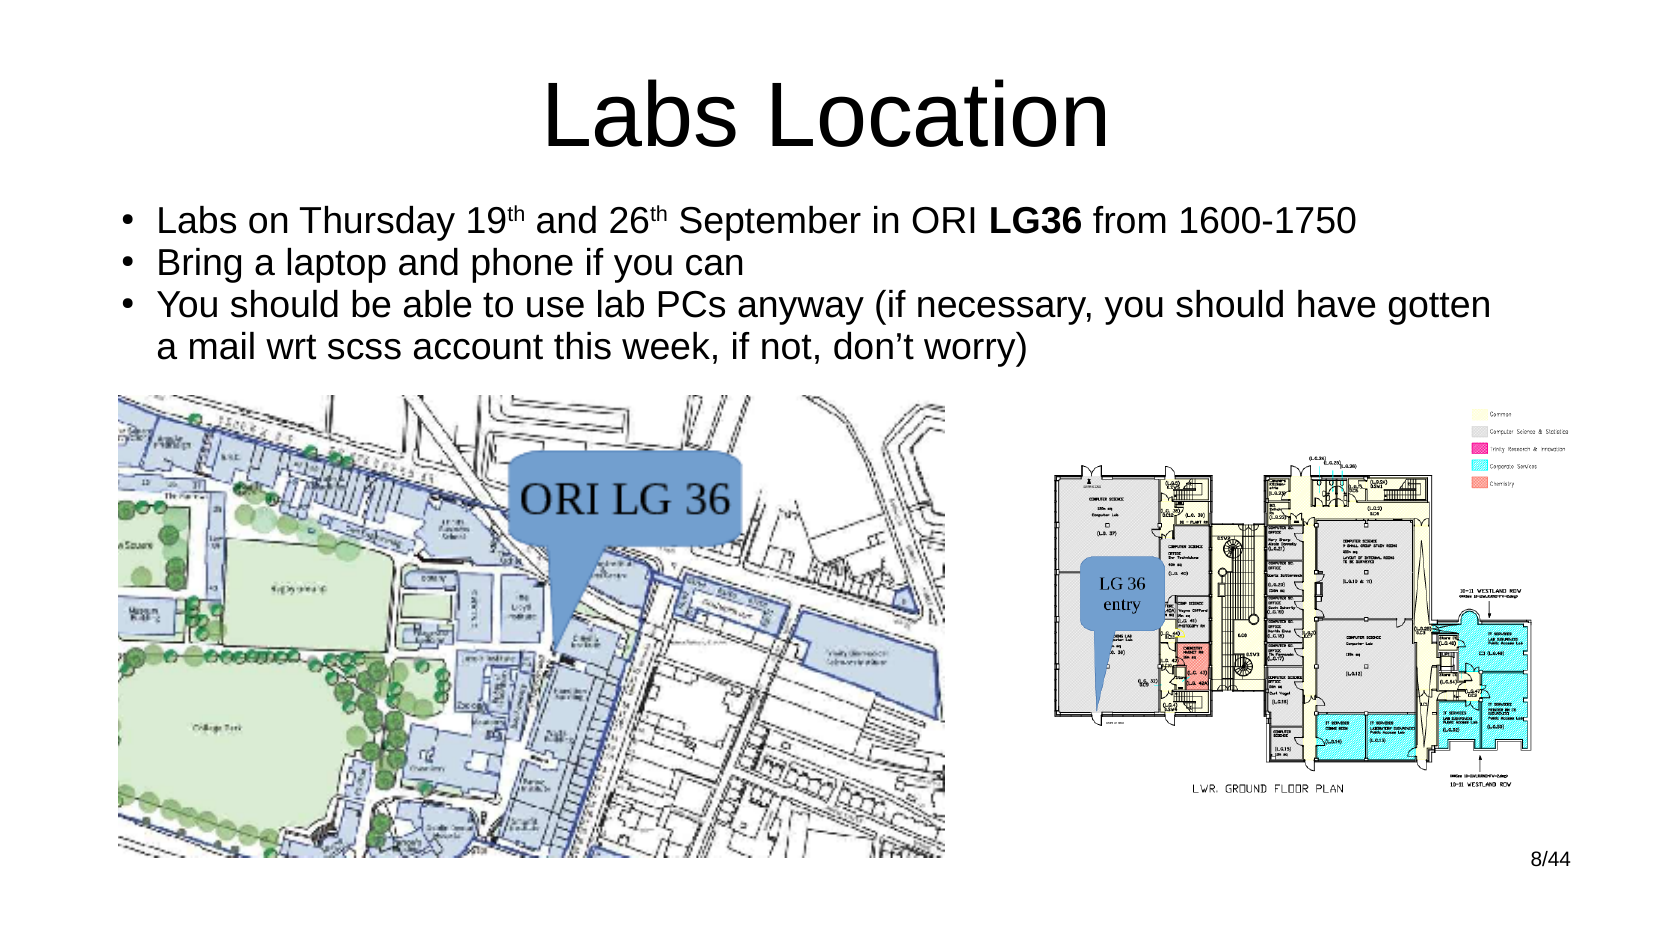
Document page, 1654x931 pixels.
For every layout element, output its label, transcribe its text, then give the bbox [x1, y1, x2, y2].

picture [118, 395, 945, 858]
text_box Labs on Thursday 19th and 26th September in ORI LG36 from 1600-1750 Bring a laptop and phone if you can You should be able to use lab PCs anyway (if necessary, you should have gotten a mail wrt scss account this week, if not, don’t worry) [106, 192, 1512, 376]
title Labs Location [82, 37, 1571, 193]
picture [1015, 346, 1607, 804]
